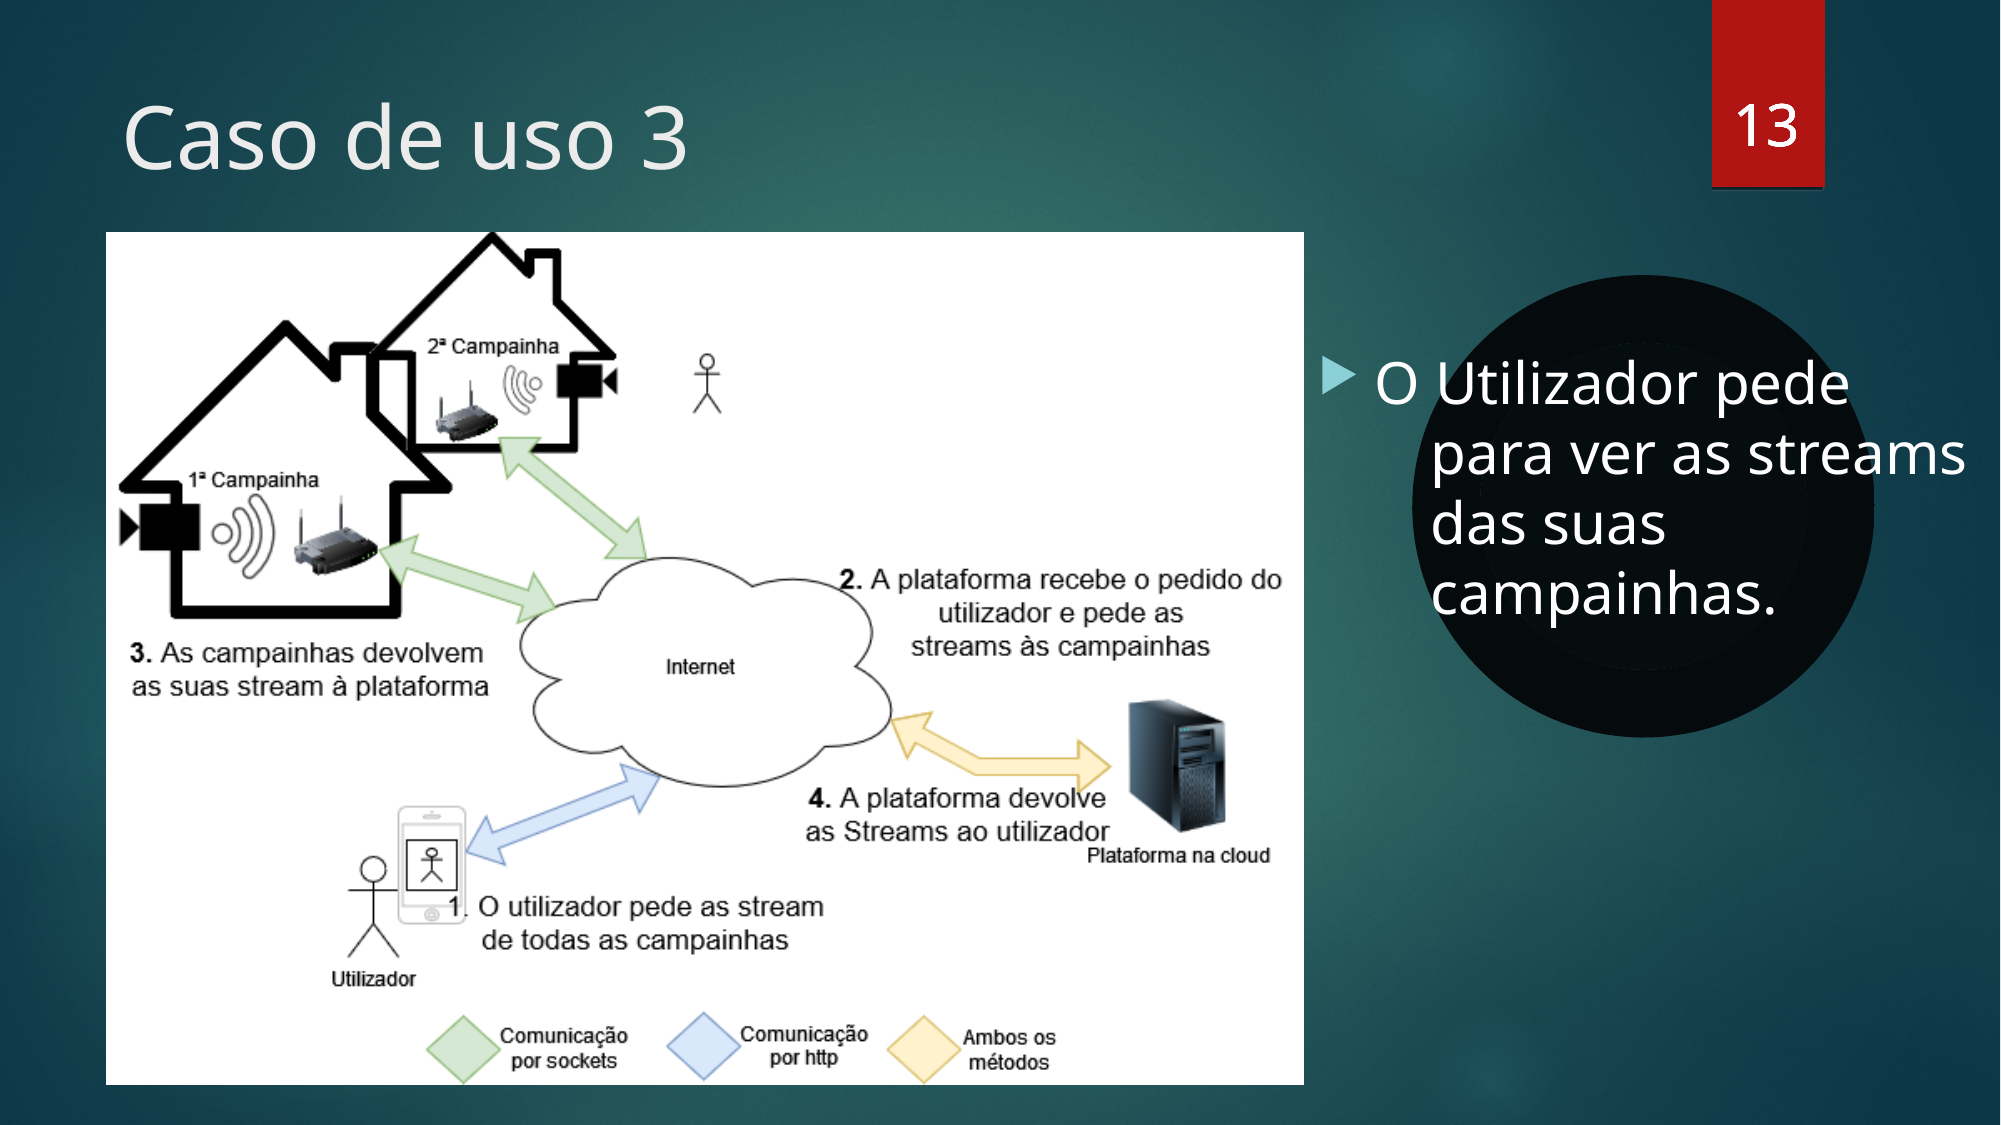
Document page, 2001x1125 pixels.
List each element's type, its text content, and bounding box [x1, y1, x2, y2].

text_box O Utilizador pede para ver as streams das suas campainhas. [1303, 339, 2000, 779]
text_box [1698, 48, 1836, 175]
title Caso de uso 3 [106, 74, 1649, 305]
picture [106, 232, 1304, 1085]
